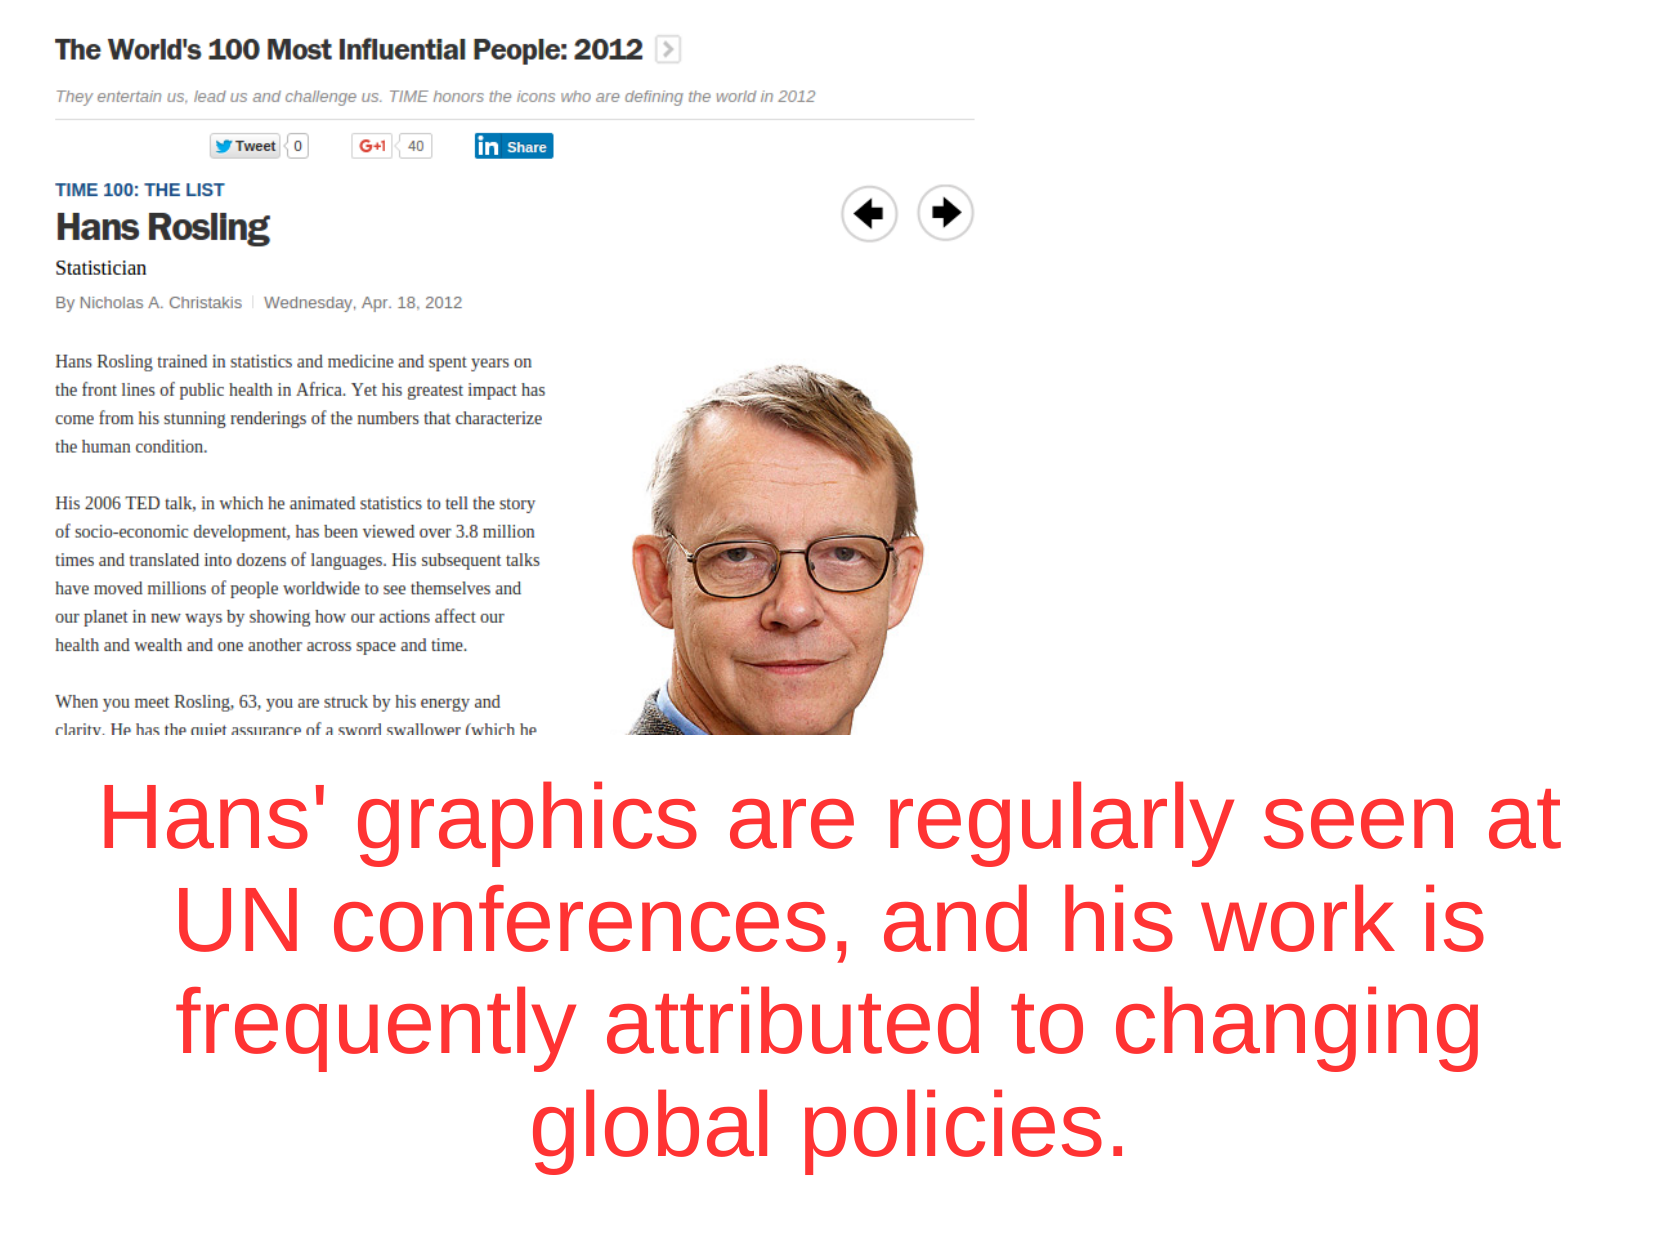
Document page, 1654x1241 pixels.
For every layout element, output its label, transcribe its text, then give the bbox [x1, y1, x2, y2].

title Hans' graphics are regularly seen at UN conferences, and his work is frequently attributed to changing global policies. [86, 765, 1576, 1177]
picture [45, 30, 976, 735]
